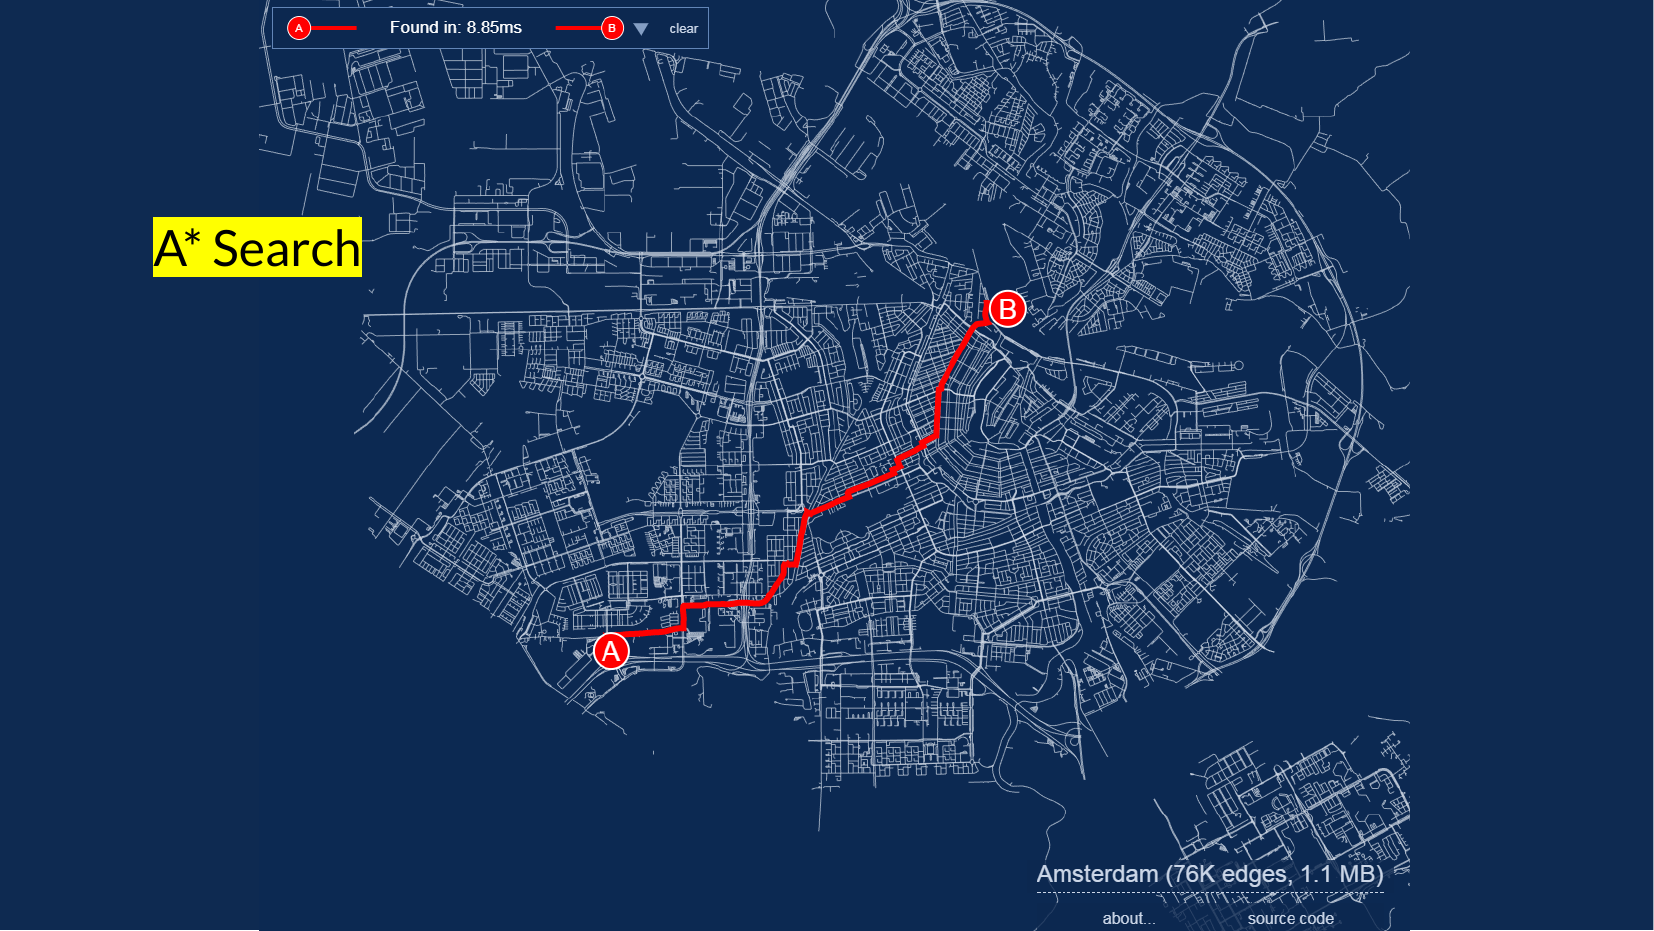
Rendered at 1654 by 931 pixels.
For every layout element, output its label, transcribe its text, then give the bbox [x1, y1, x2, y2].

list A* Search [82, 217, 1571, 839]
picture [259, 839, 1410, 931]
picture [259, 0, 1410, 217]
